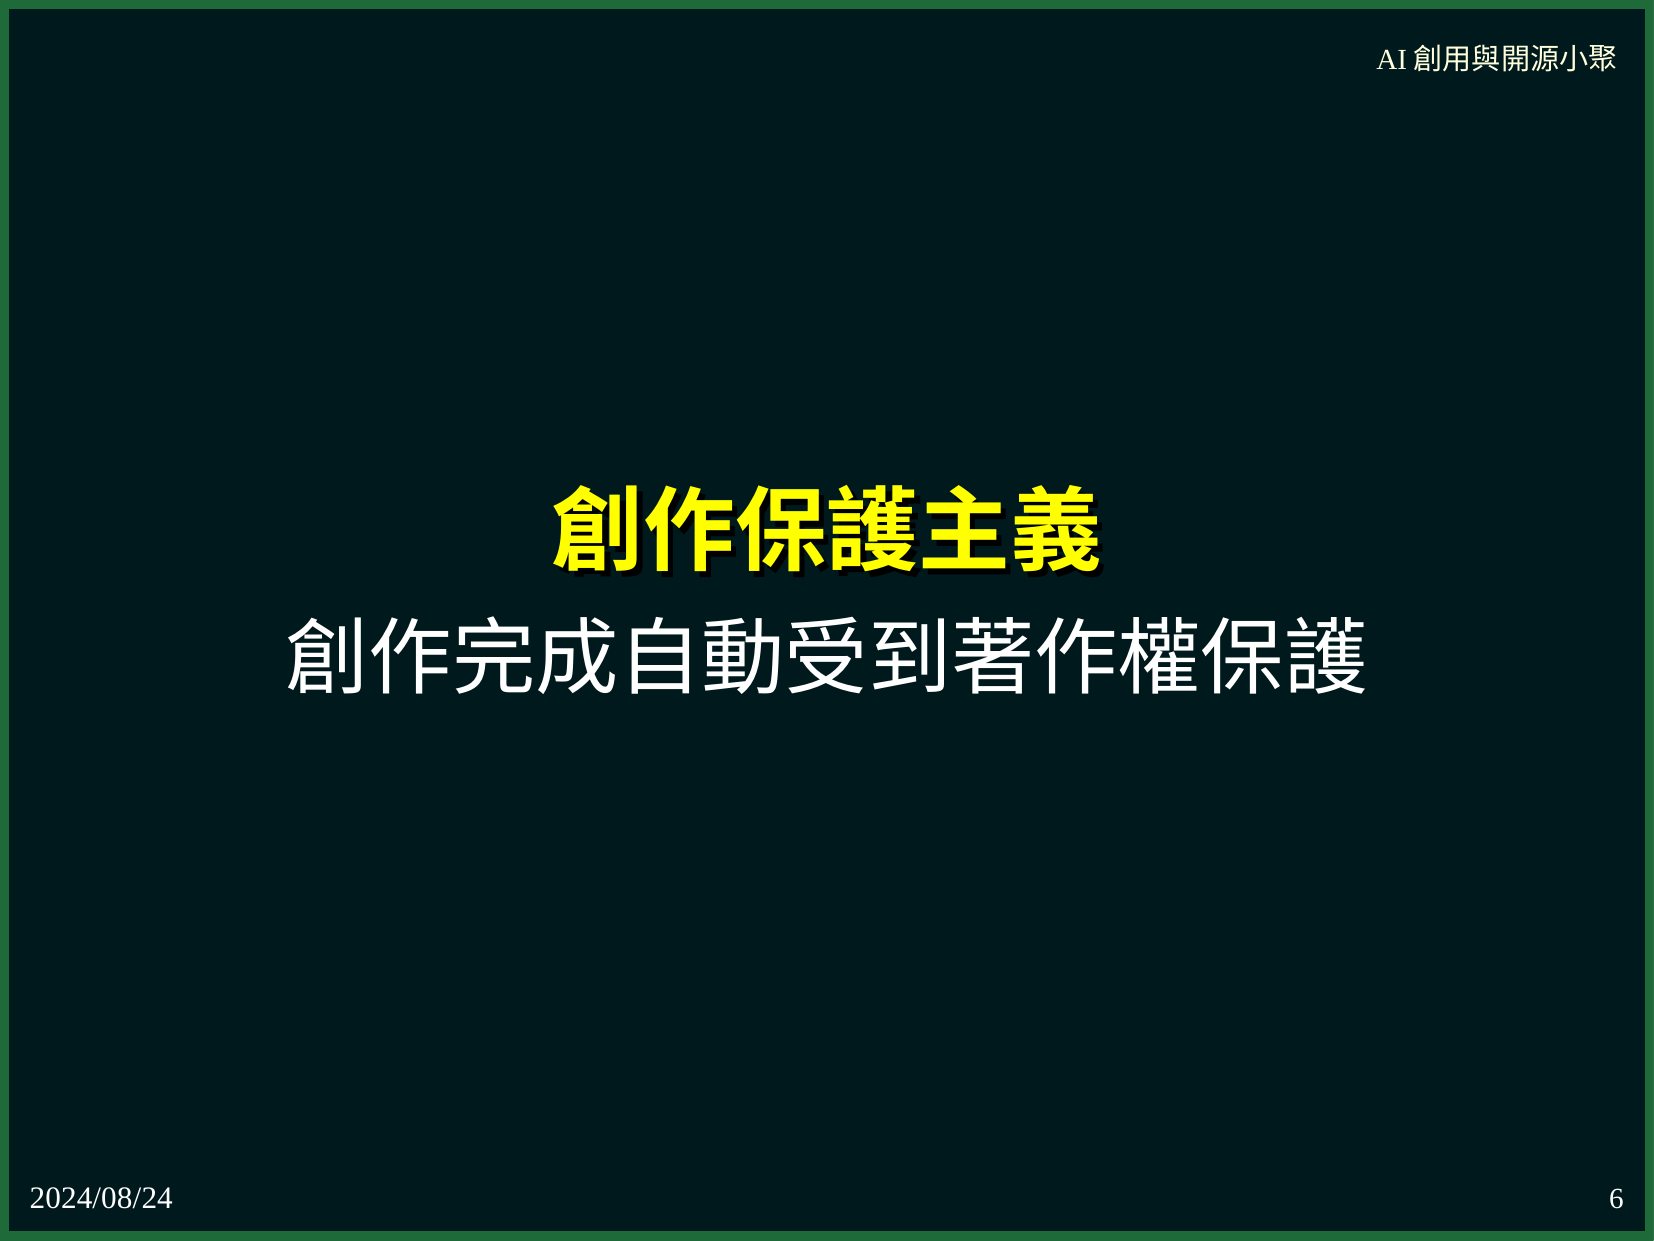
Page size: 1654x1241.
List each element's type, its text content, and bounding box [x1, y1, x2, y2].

title 創作保護主義 創作完成自動受到著作權保護 [82, 242, 1571, 927]
